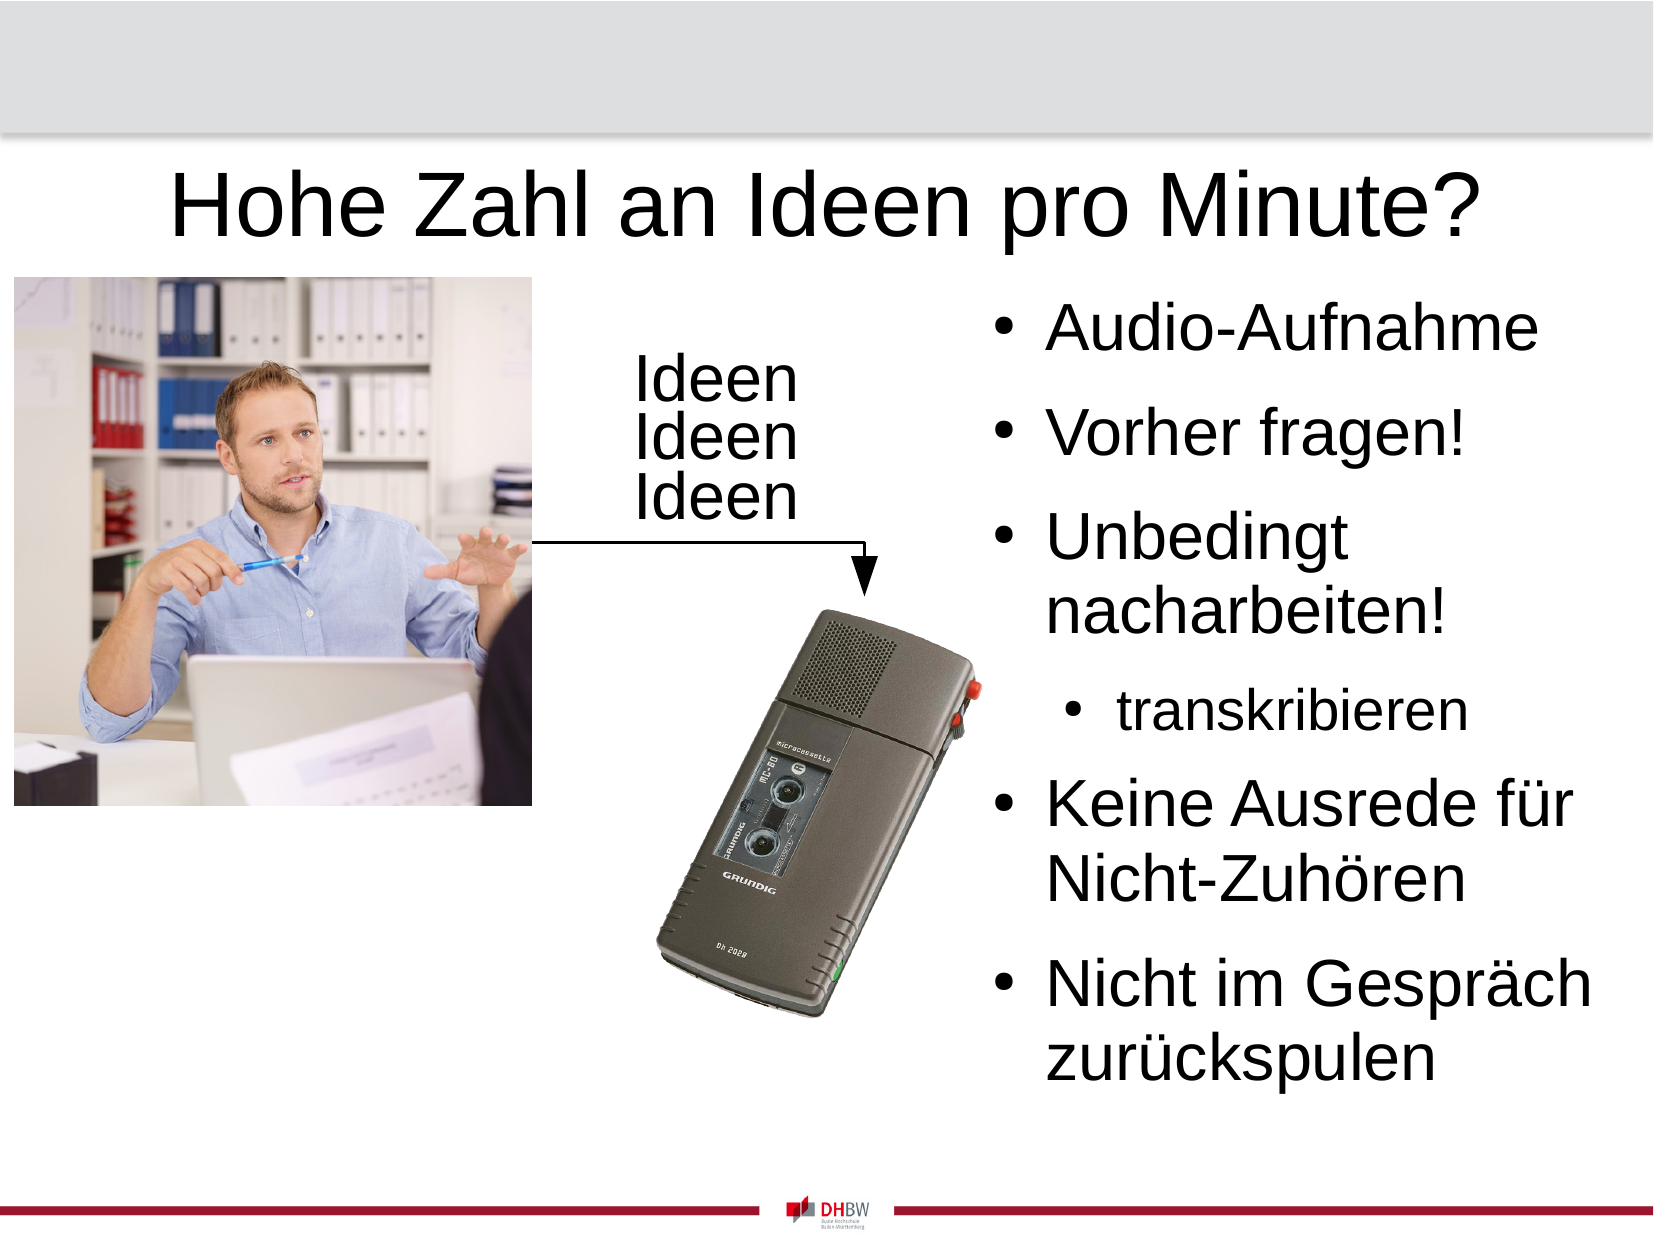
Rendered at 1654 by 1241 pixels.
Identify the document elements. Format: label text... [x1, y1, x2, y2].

title Hohe Zahl an Ideen pro Minute? [82, 147, 1571, 257]
text_box Ideen [554, 408, 880, 467]
picture [0, 1, 1654, 1237]
text_box Ideen [554, 348, 880, 408]
list Audio-Aufnahme Vorher fragen! Unbedingt nacharbeiten! transkribieren Keine Ausrede für Nicht-Zuhören Nicht im Gespräch zurückspulen [974, 290, 1625, 1170]
text_box Ideen [554, 467, 880, 526]
